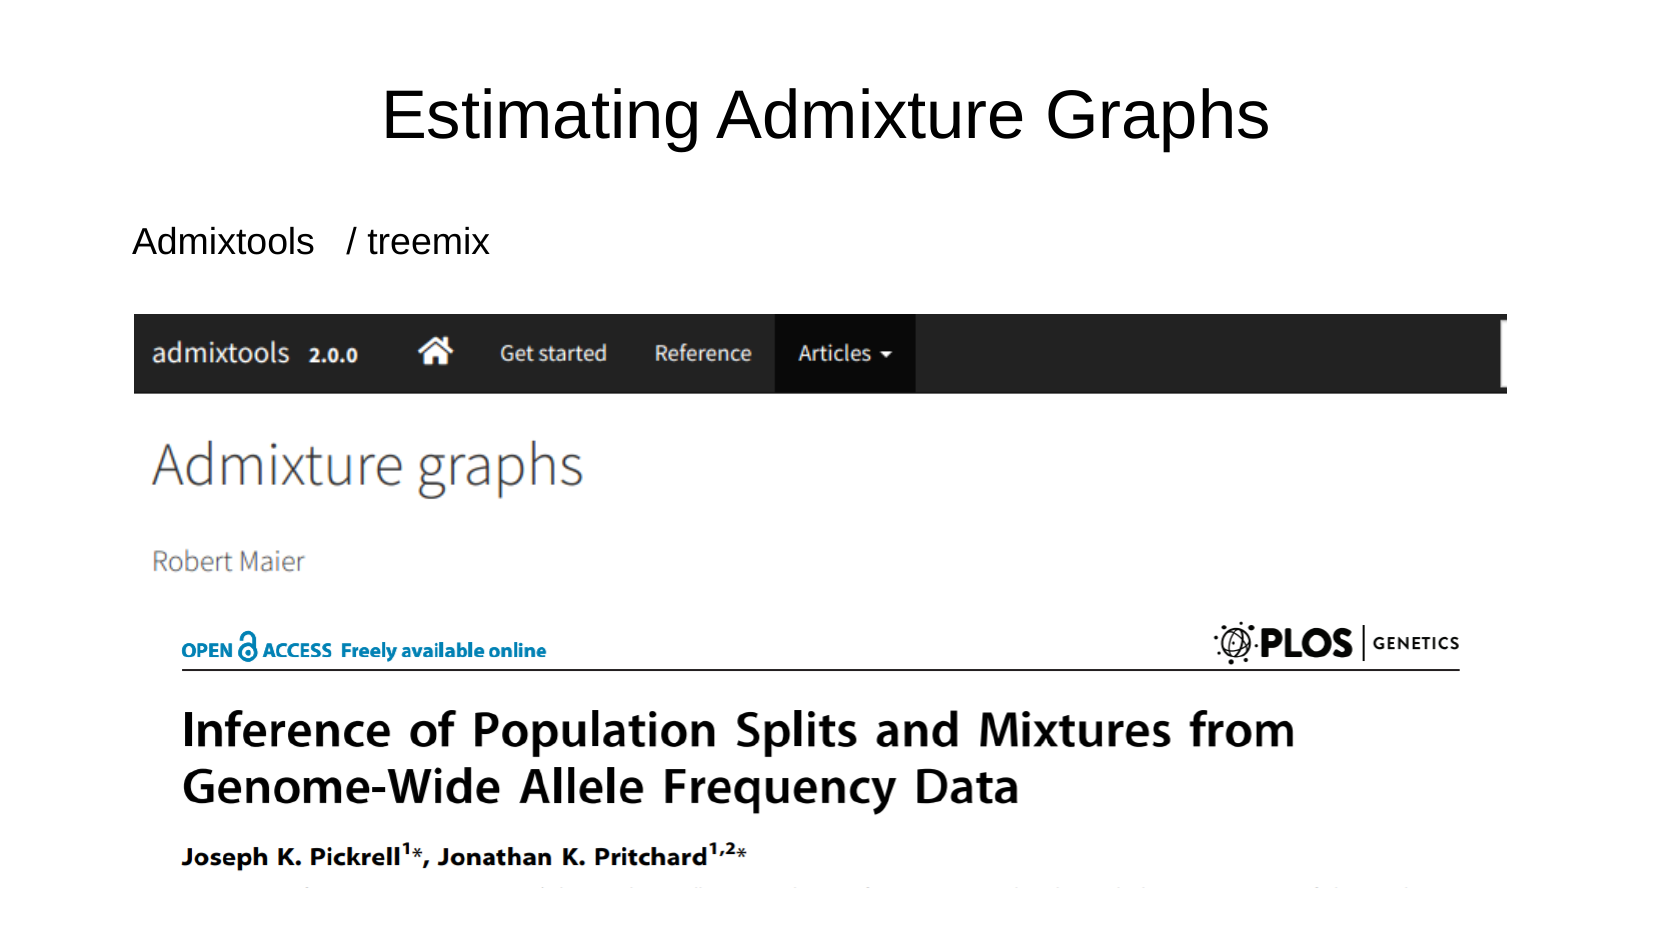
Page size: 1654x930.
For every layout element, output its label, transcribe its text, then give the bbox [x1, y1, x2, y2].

title Estimating Admixture Graphs [82, 36, 1571, 193]
text_box Admixtools / treemix [117, 213, 870, 288]
picture [134, 314, 1507, 888]
